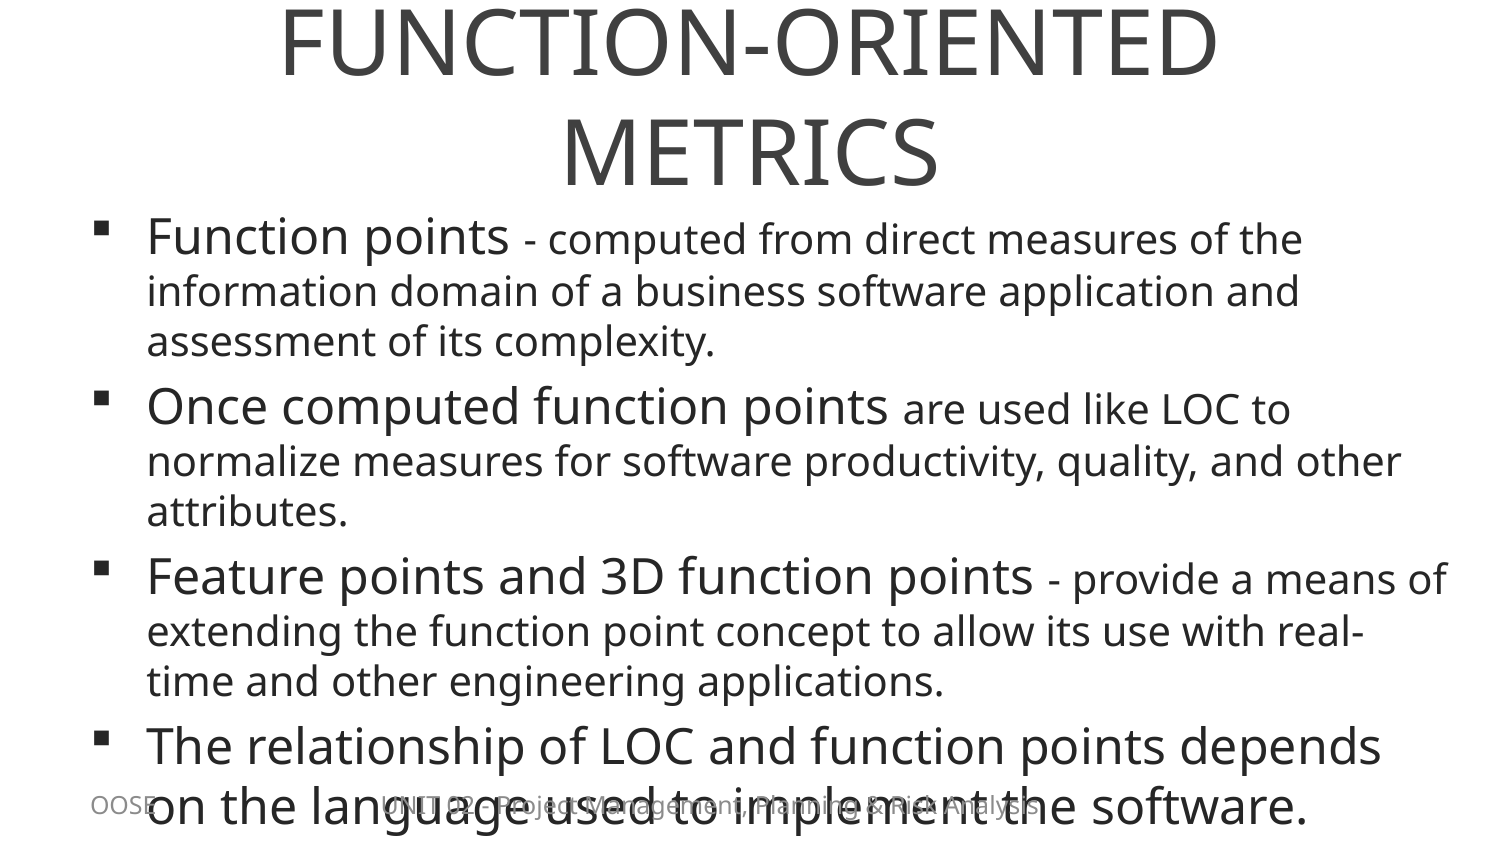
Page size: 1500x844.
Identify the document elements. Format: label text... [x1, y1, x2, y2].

title function-oriented metrics [75, 23, 1425, 164]
footer UNIT 02 - Project Management, Planning & Risk Analysis [341, 782, 1080, 827]
list Function points - computed from direct measures of the information domain of a business software application and assessment of its complexity. Once computed function points are used like LOC to normalize measures for software productivity, quality, and other attributes. Feature points and 3D function points - provide a means of extending the function point concept to allow its use with real-time and other engineering applications. The relationship of LOC and function points depends on the language used to implement the software. [75, 196, 1467, 789]
slide_number [1172, 782, 1425, 827]
slide_number OOSE [75, 782, 310, 827]
